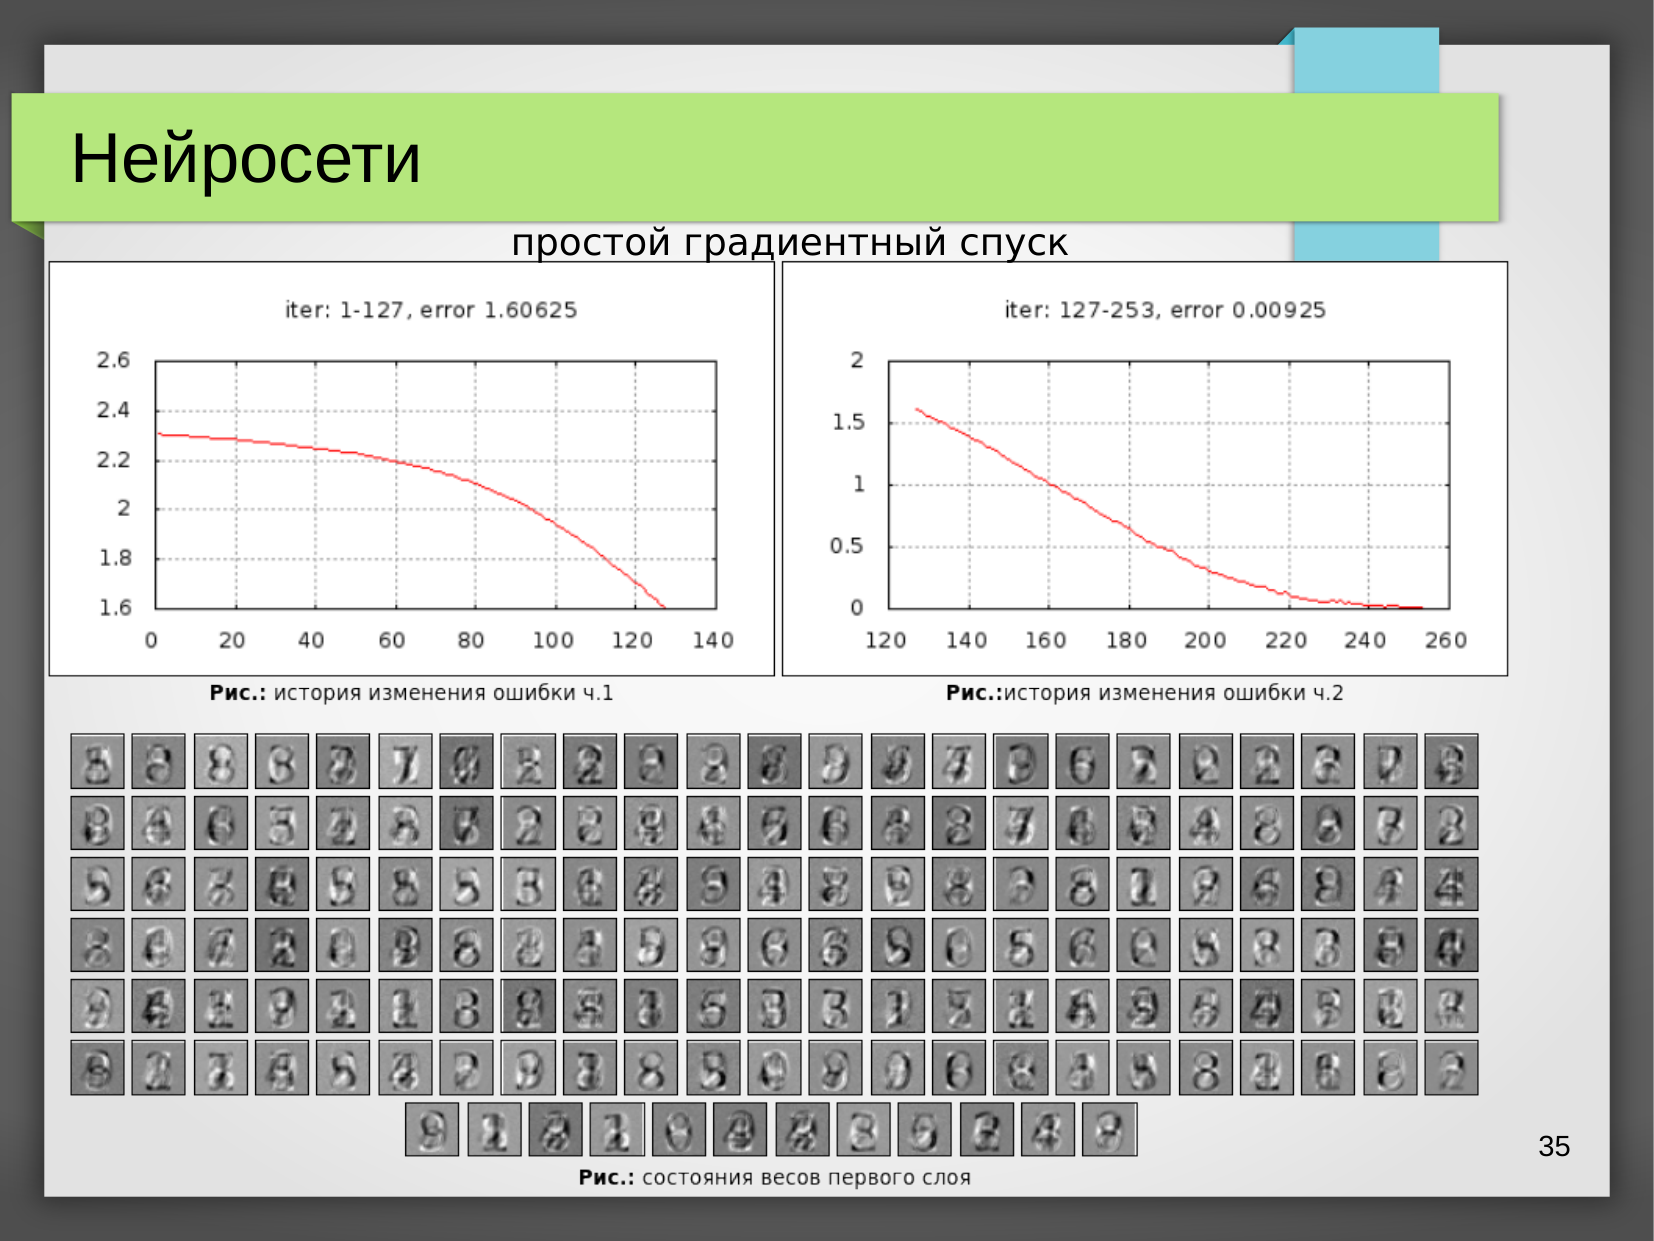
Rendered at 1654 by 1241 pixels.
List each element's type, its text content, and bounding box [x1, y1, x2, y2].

title Нейросети [70, 118, 1205, 199]
picture [0, 0, 1654, 1241]
text_box простой градиентный спуск [496, 213, 1255, 272]
